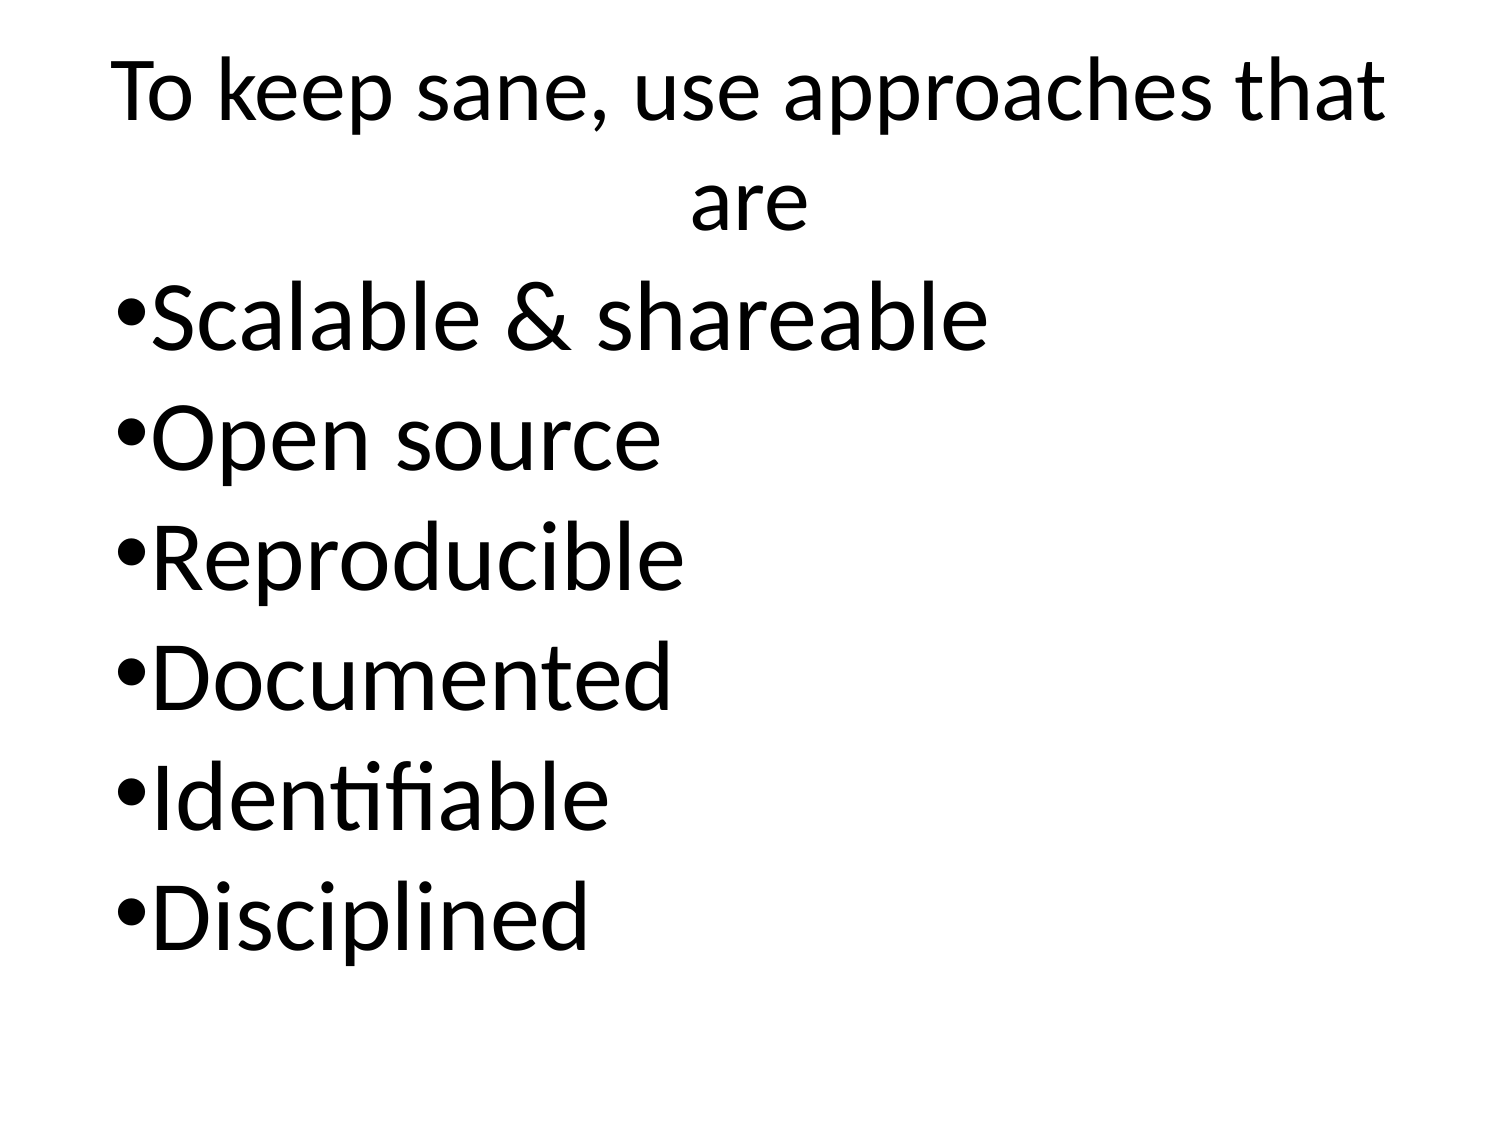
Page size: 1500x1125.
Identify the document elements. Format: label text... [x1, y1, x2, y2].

text_box Scalable & shareable Open source Reproducible Documented Identifiable Disciplined [100, 243, 1451, 986]
text_box To keep sane, use approaches that are [75, 45, 1425, 233]
